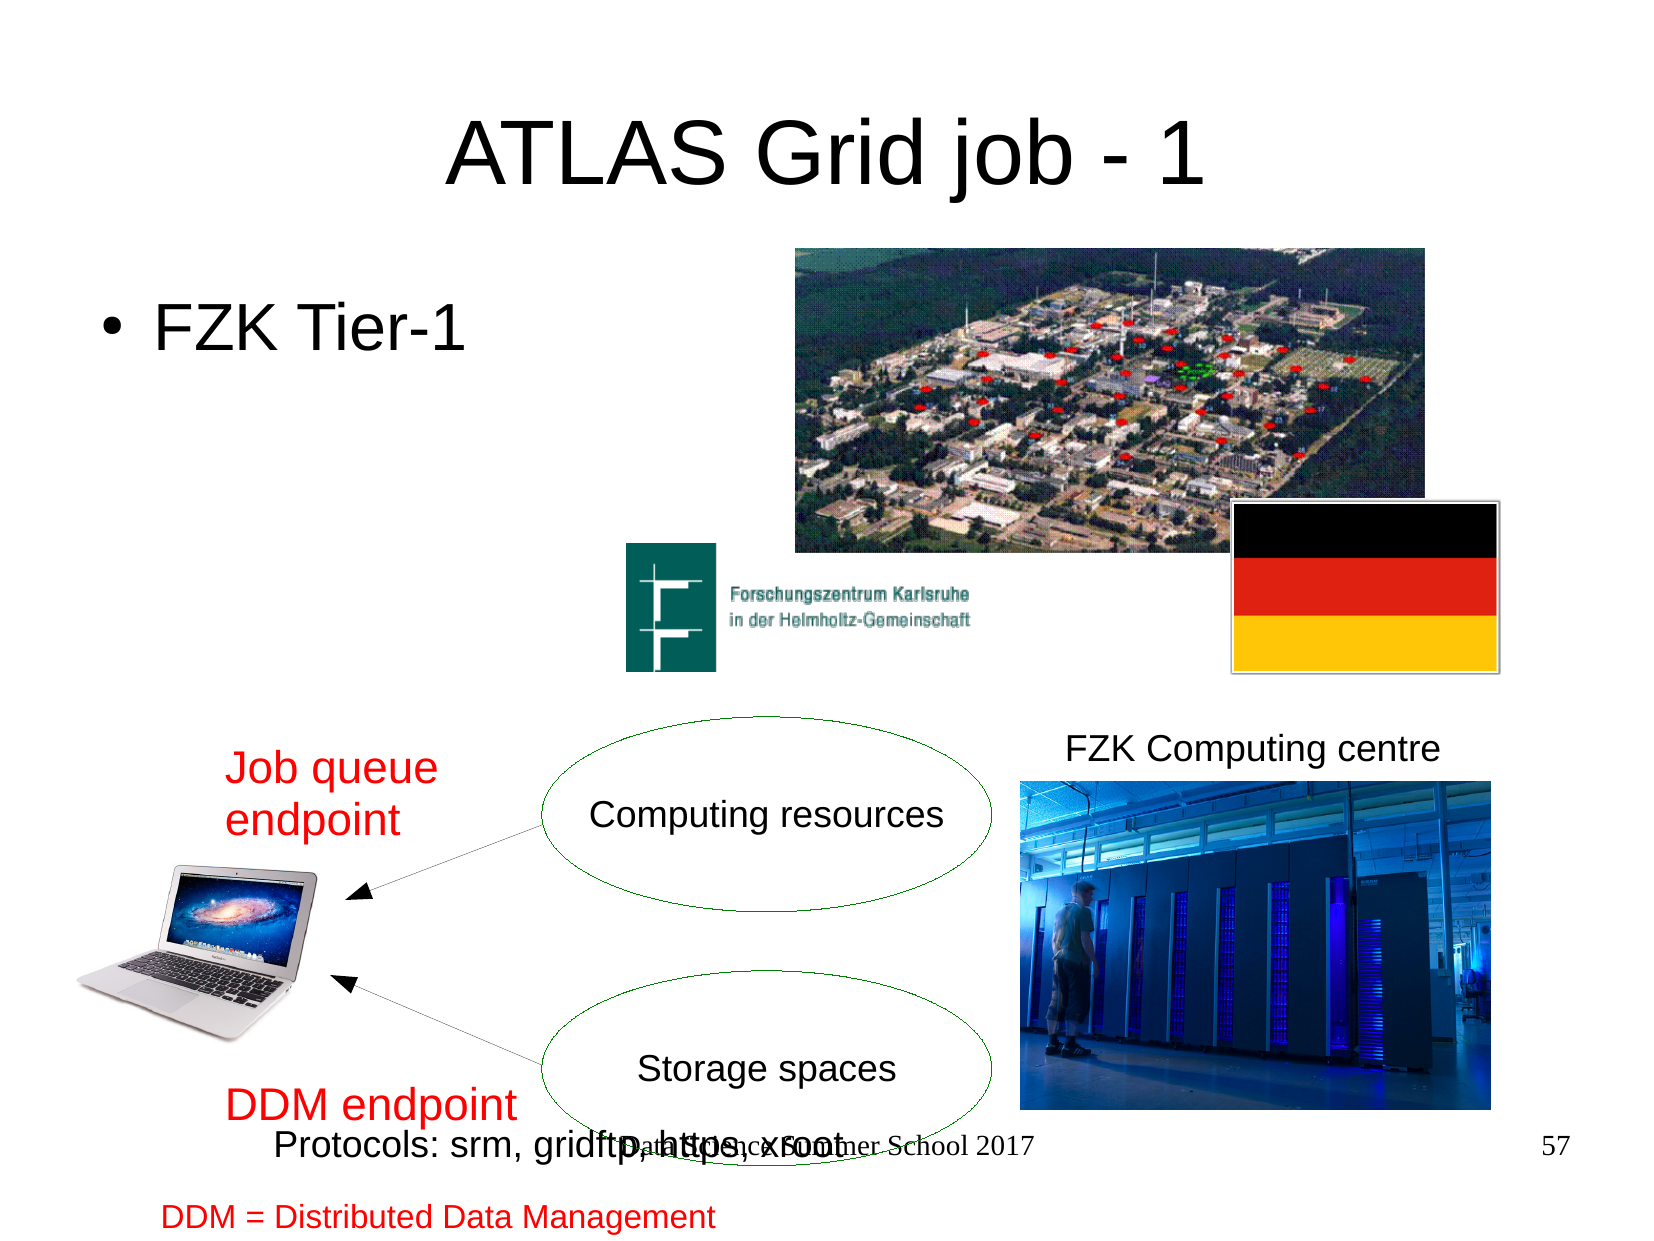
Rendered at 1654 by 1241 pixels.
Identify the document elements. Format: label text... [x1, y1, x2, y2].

text_box FZK Computing centre [1050, 720, 1471, 777]
text_box Computing resources [556, 716, 992, 912]
picture [60, 854, 331, 1051]
list FZK Tier-1 [82, 290, 1571, 751]
picture [1020, 781, 1491, 1111]
picture [626, 257, 1501, 676]
text_box Storage spaces [541, 970, 992, 1116]
text_box DDM endpoint [210, 1071, 556, 1138]
text_box DDM = Distributed Data Management [145, 1190, 1031, 1241]
text_box Protocols: srm, gridftp, https, xroot [258, 1116, 977, 1174]
title ATLAS Grid job - 1 [82, 49, 1571, 257]
text_box Job queue endpoint [210, 735, 556, 853]
